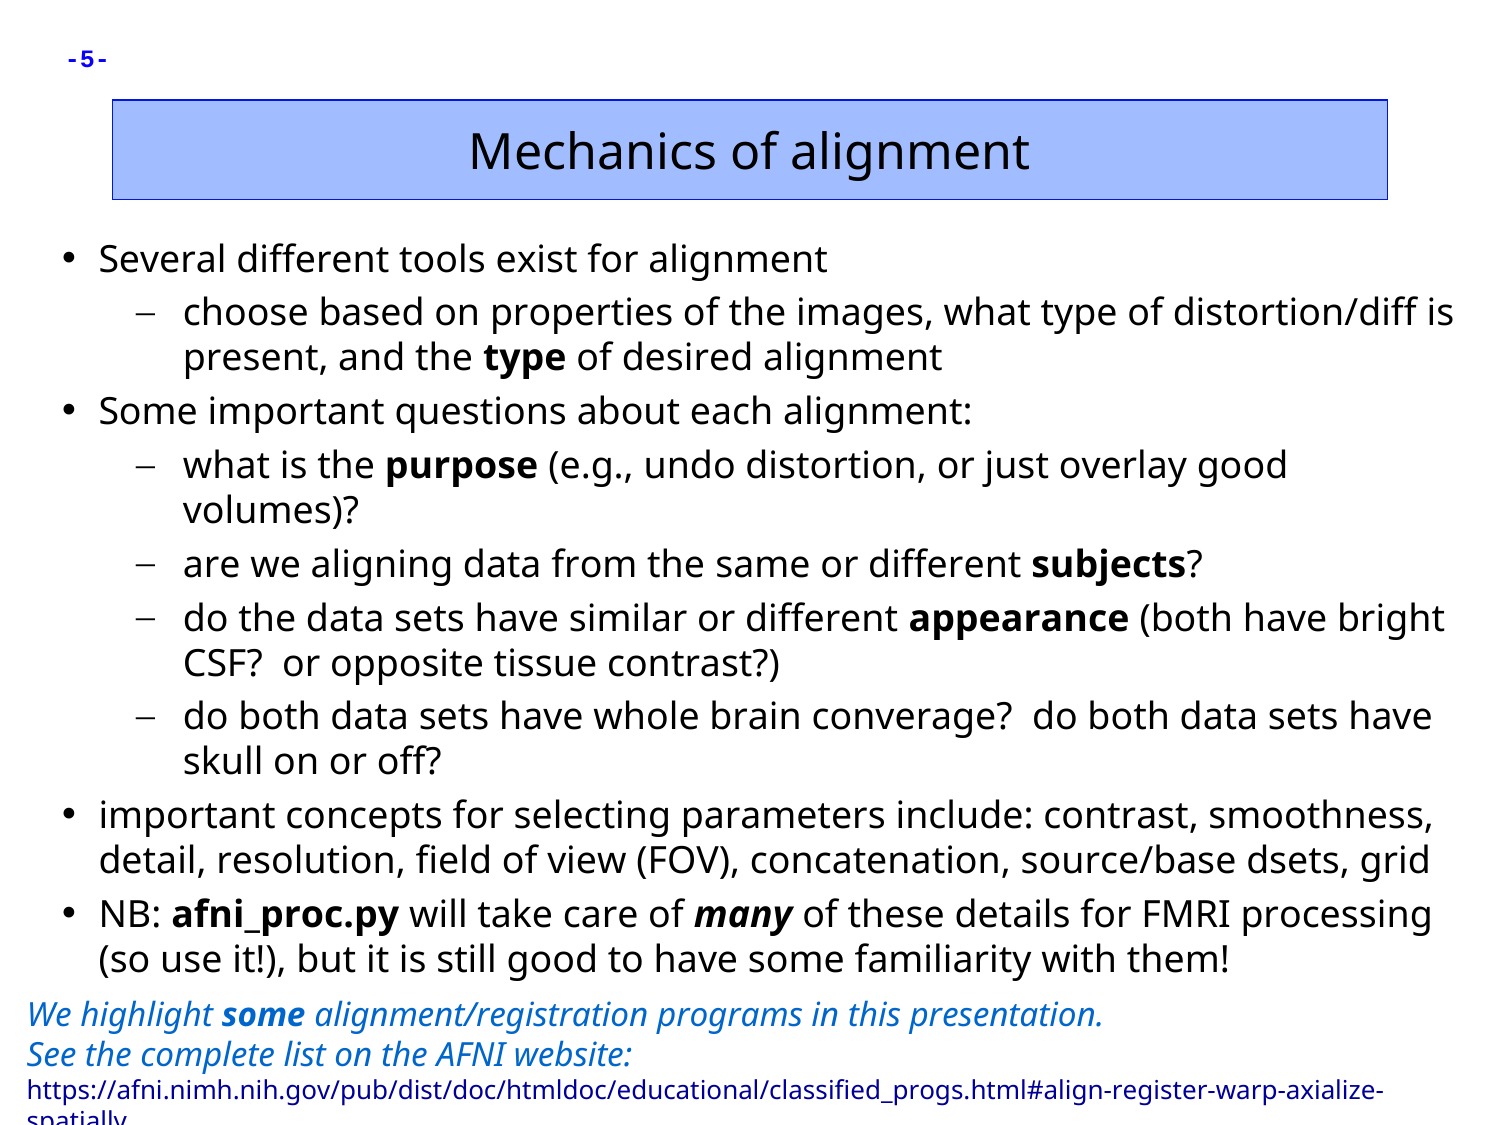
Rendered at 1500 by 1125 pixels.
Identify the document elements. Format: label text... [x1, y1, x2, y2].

text_box We highlight some alignment/registration programs in this presentation. See the complete list on the AFNI website: https://afni.nimh.nih.gov/pub/dist/doc/htmldoc/educational/classified_progs.html#align-register-warp-axialize-spatially [11, 985, 1500, 1112]
text_box Several different tools exist for alignment choose based on properties of the images, what type of distortion/diff is present, and the type of desired alignment Some important questions about each alignment: what is the purpose (e.g., undo distortion, or just overlay good volumes)? are we aligning data from the same or different subjects? do the data sets have similar or different appearance (both have bright CSF? or opposite tissue contrast?) do both data sets have whole brain converage? do both data sets have skull on or off? important concepts for selecting parameters include: contrast, smoothness, detail, resolution, field of view (FOV), concatenation, source/base dsets, grid NB: afni_proc.py will take care of many of these details for FMRI processing (so use it!), but it is still good to have some familiarity with them! [46, 226, 1477, 980]
text_box Mechanics of alignment [112, 99, 1388, 200]
